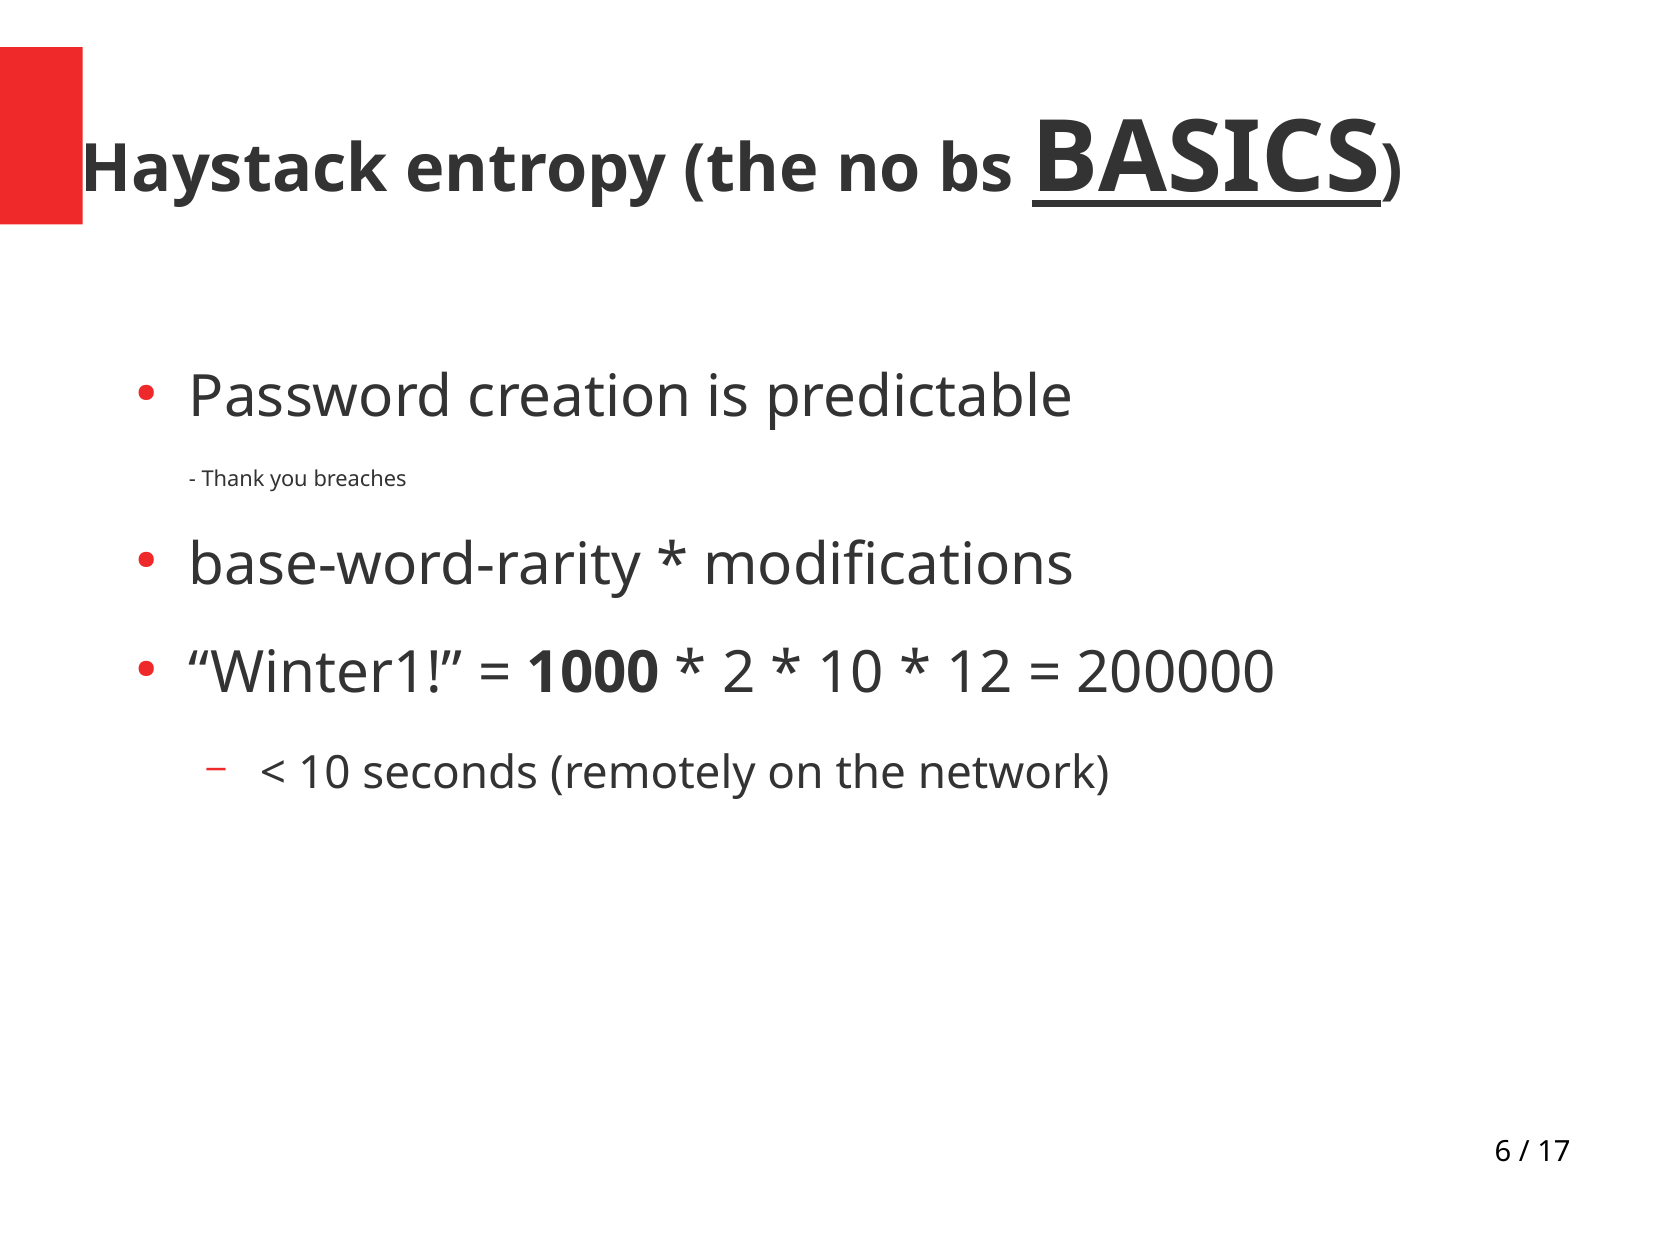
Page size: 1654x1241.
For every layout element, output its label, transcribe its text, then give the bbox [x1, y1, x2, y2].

list Password creation is predictable - Thank you breaches base-word-rarity * modifications “Winter1!” = 1000 * 2 * 10 * 12 = 200000 < 10 seconds (remotely on the network) [118, 354, 1536, 1074]
title Haystack entropy (the no bs BASICS) [80, 26, 1636, 280]
